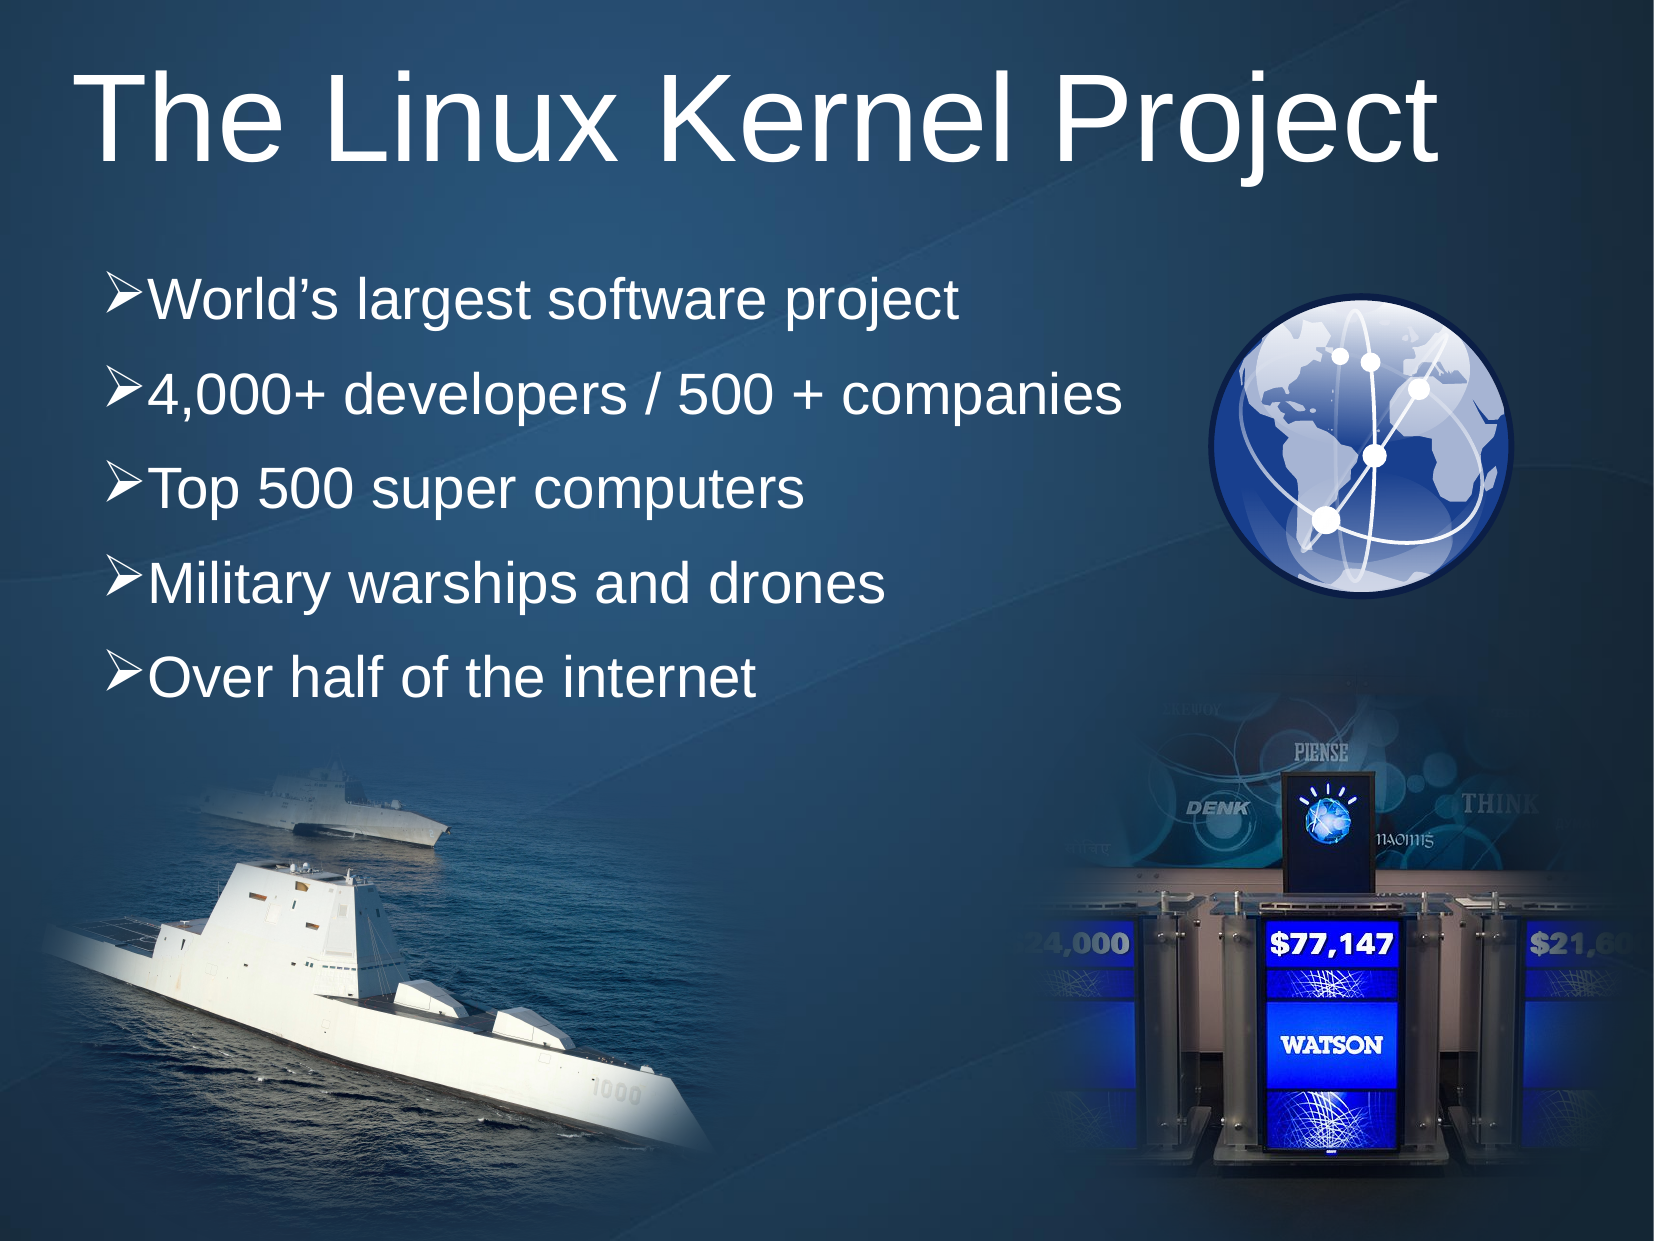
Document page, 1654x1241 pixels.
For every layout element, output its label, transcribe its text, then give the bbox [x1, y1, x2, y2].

text_box The Linux Kernel Project [56, 40, 1456, 196]
picture [0, 0, 1654, 1241]
text_box World’s largest software project 4,000+ developers / 500 + companies Top 500 super computers Military warships and drones Over half of the internet [50, 165, 1141, 718]
